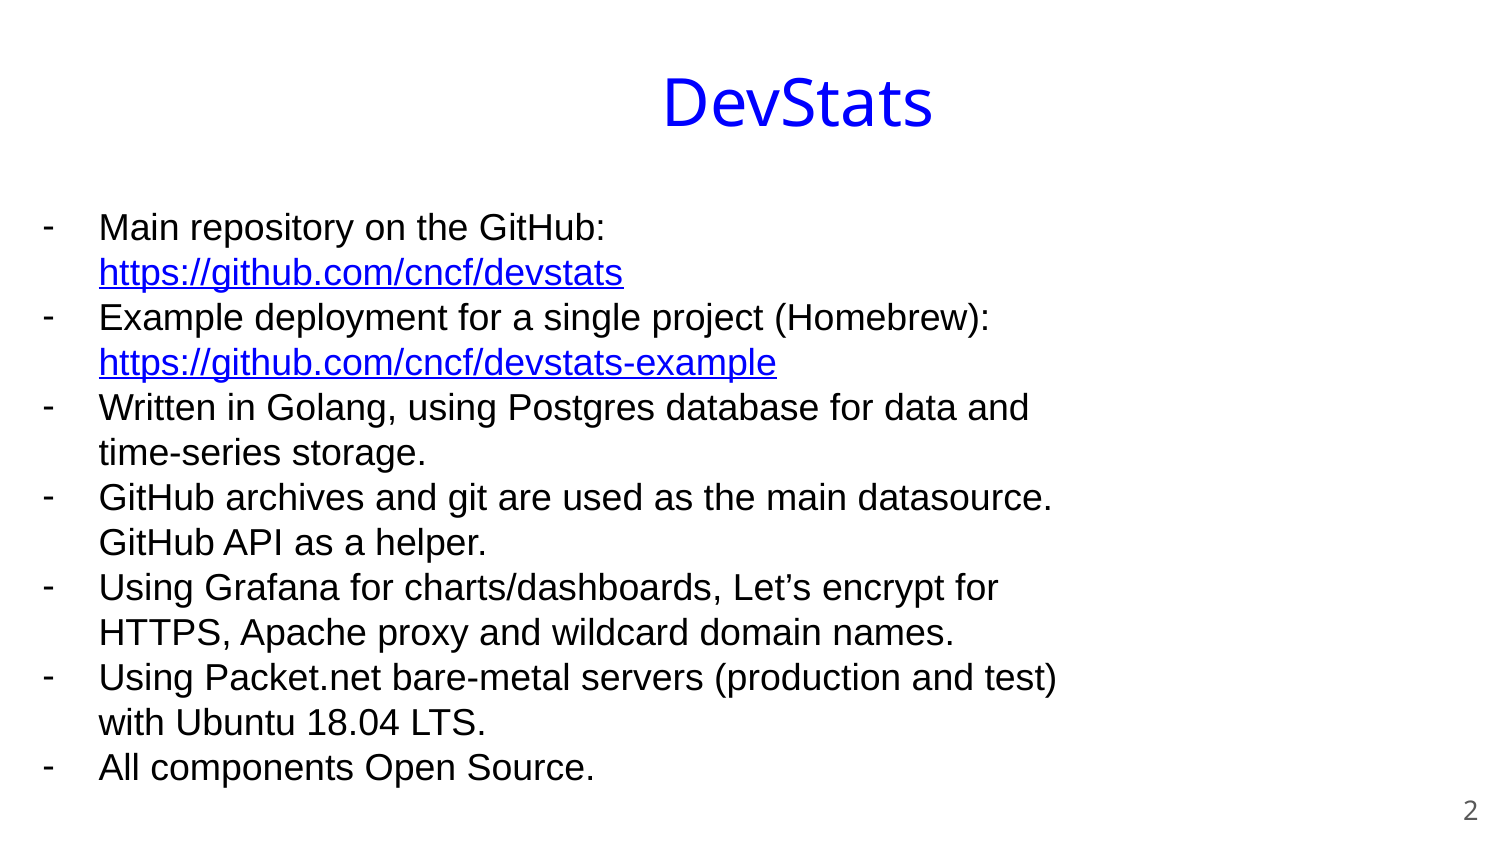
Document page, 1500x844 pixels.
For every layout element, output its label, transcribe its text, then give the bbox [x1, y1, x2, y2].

slide_number <number> [1403, 779, 1494, 844]
title DevStats [646, 41, 1208, 159]
text_box Main repository on the GitHub: https://github.com/cncf/devstats Example deployment for a single project (Homebrew): https://github.com/cncf/devstats-example Written in Golang, using Postgres database for data and time-series storage. GitHub archives and git are used as the main datasource. GitHub API as a helper. Using Grafana for charts/dashboards, Let’s encrypt for HTTPS, Apache proxy and wildcard domain names. Using Packet.net bare-metal servers (production and test) with Ubuntu 18.04 LTS. All components Open Source. [8, 187, 1124, 818]
